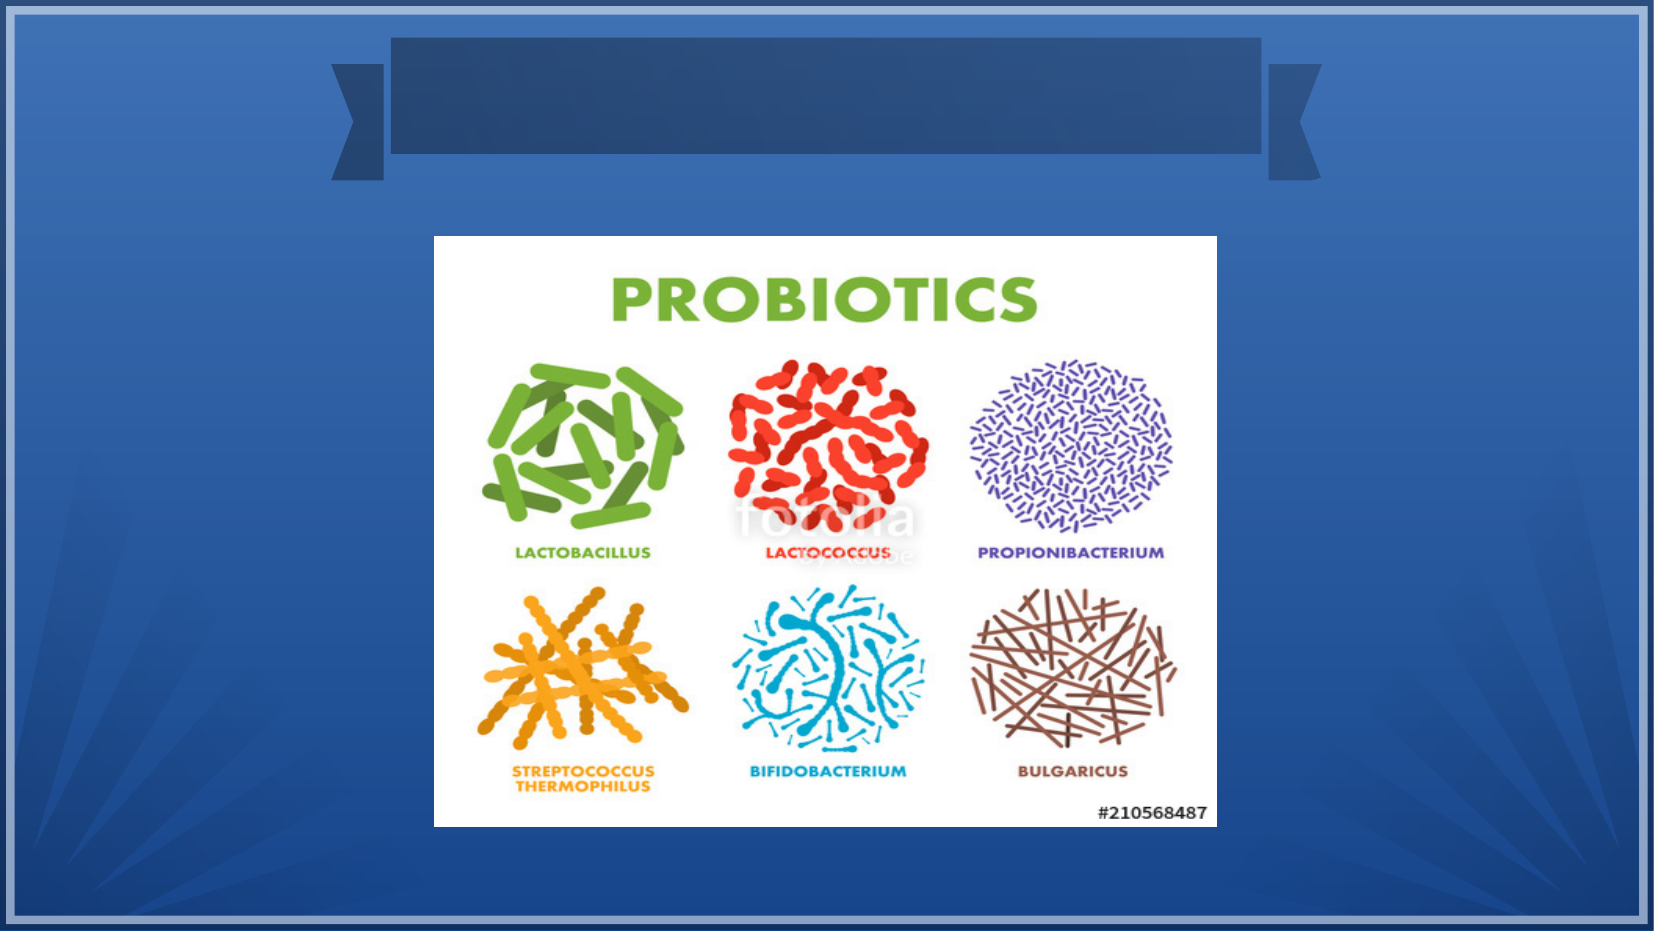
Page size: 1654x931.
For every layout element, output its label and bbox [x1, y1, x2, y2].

picture [434, 236, 1217, 827]
